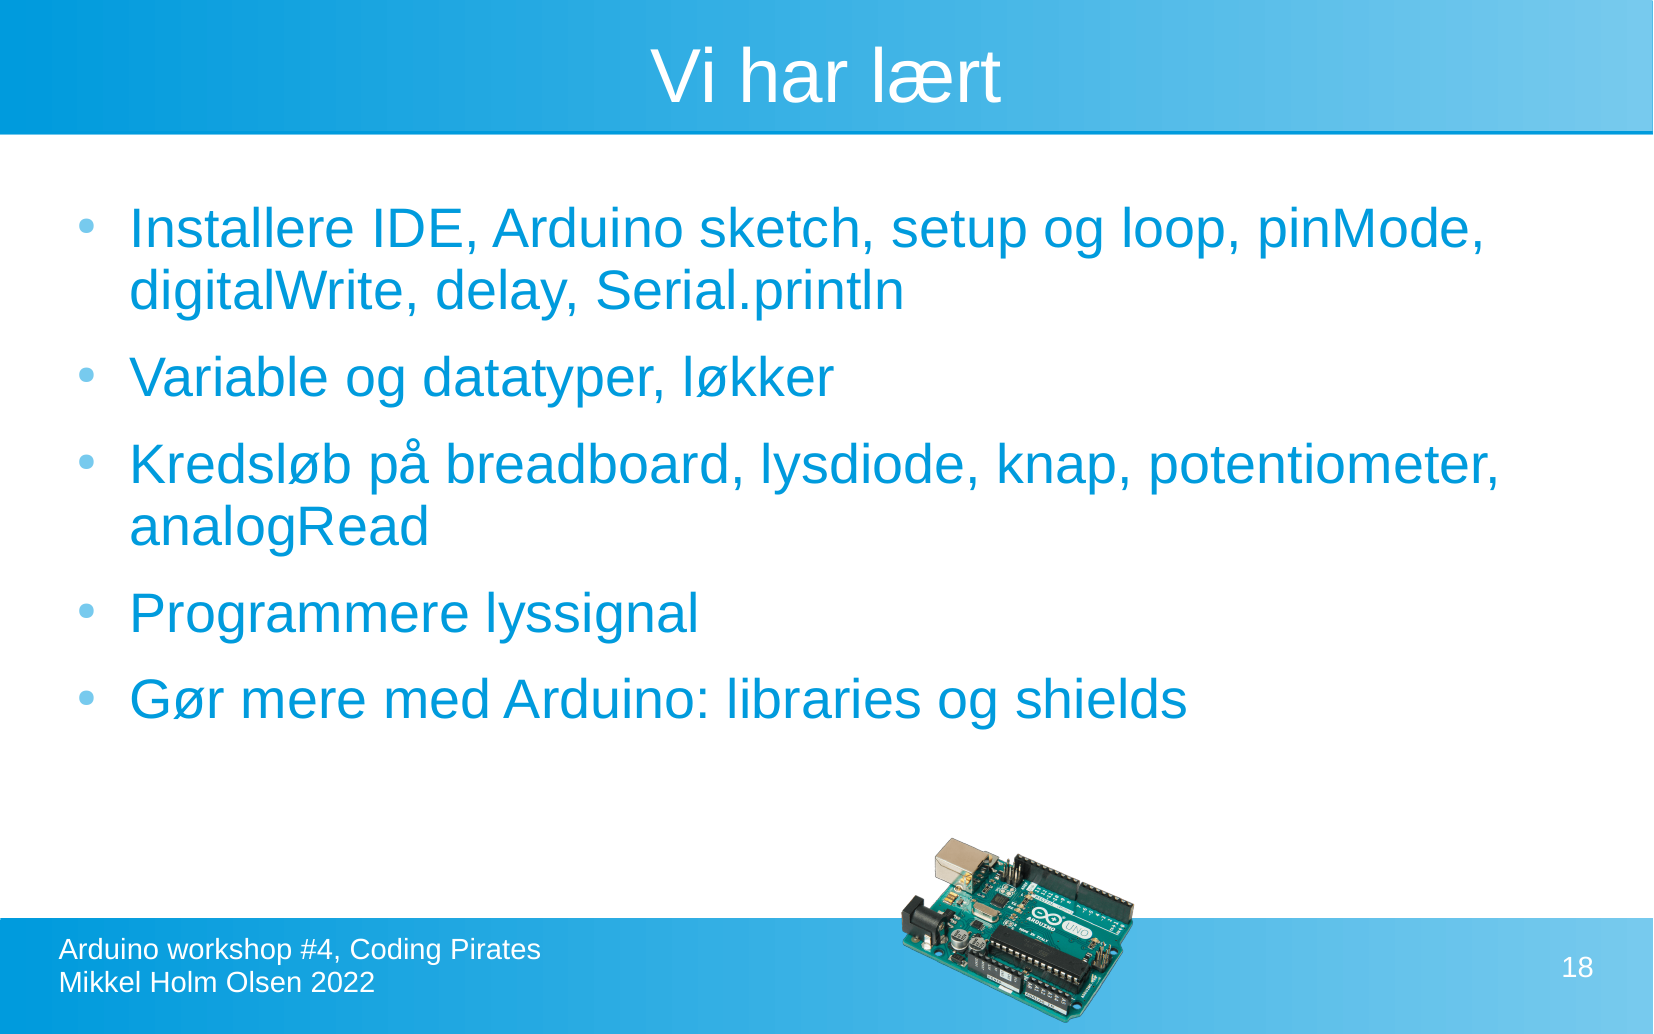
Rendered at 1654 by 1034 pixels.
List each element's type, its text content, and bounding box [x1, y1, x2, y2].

title Vi har lært [58, 32, 1594, 120]
picture [900, 854, 1138, 1024]
list Installere IDE, Arduino sketch, setup og loop, pinMode, digitalWrite, delay, Serial.println Variable og datatyper, løkker Kredsløb på breadboard, lysdiode, knap, potentiometer, analogRead Programmere lyssignal Gør mere med Arduino: libraries og shields [58, 196, 1594, 854]
